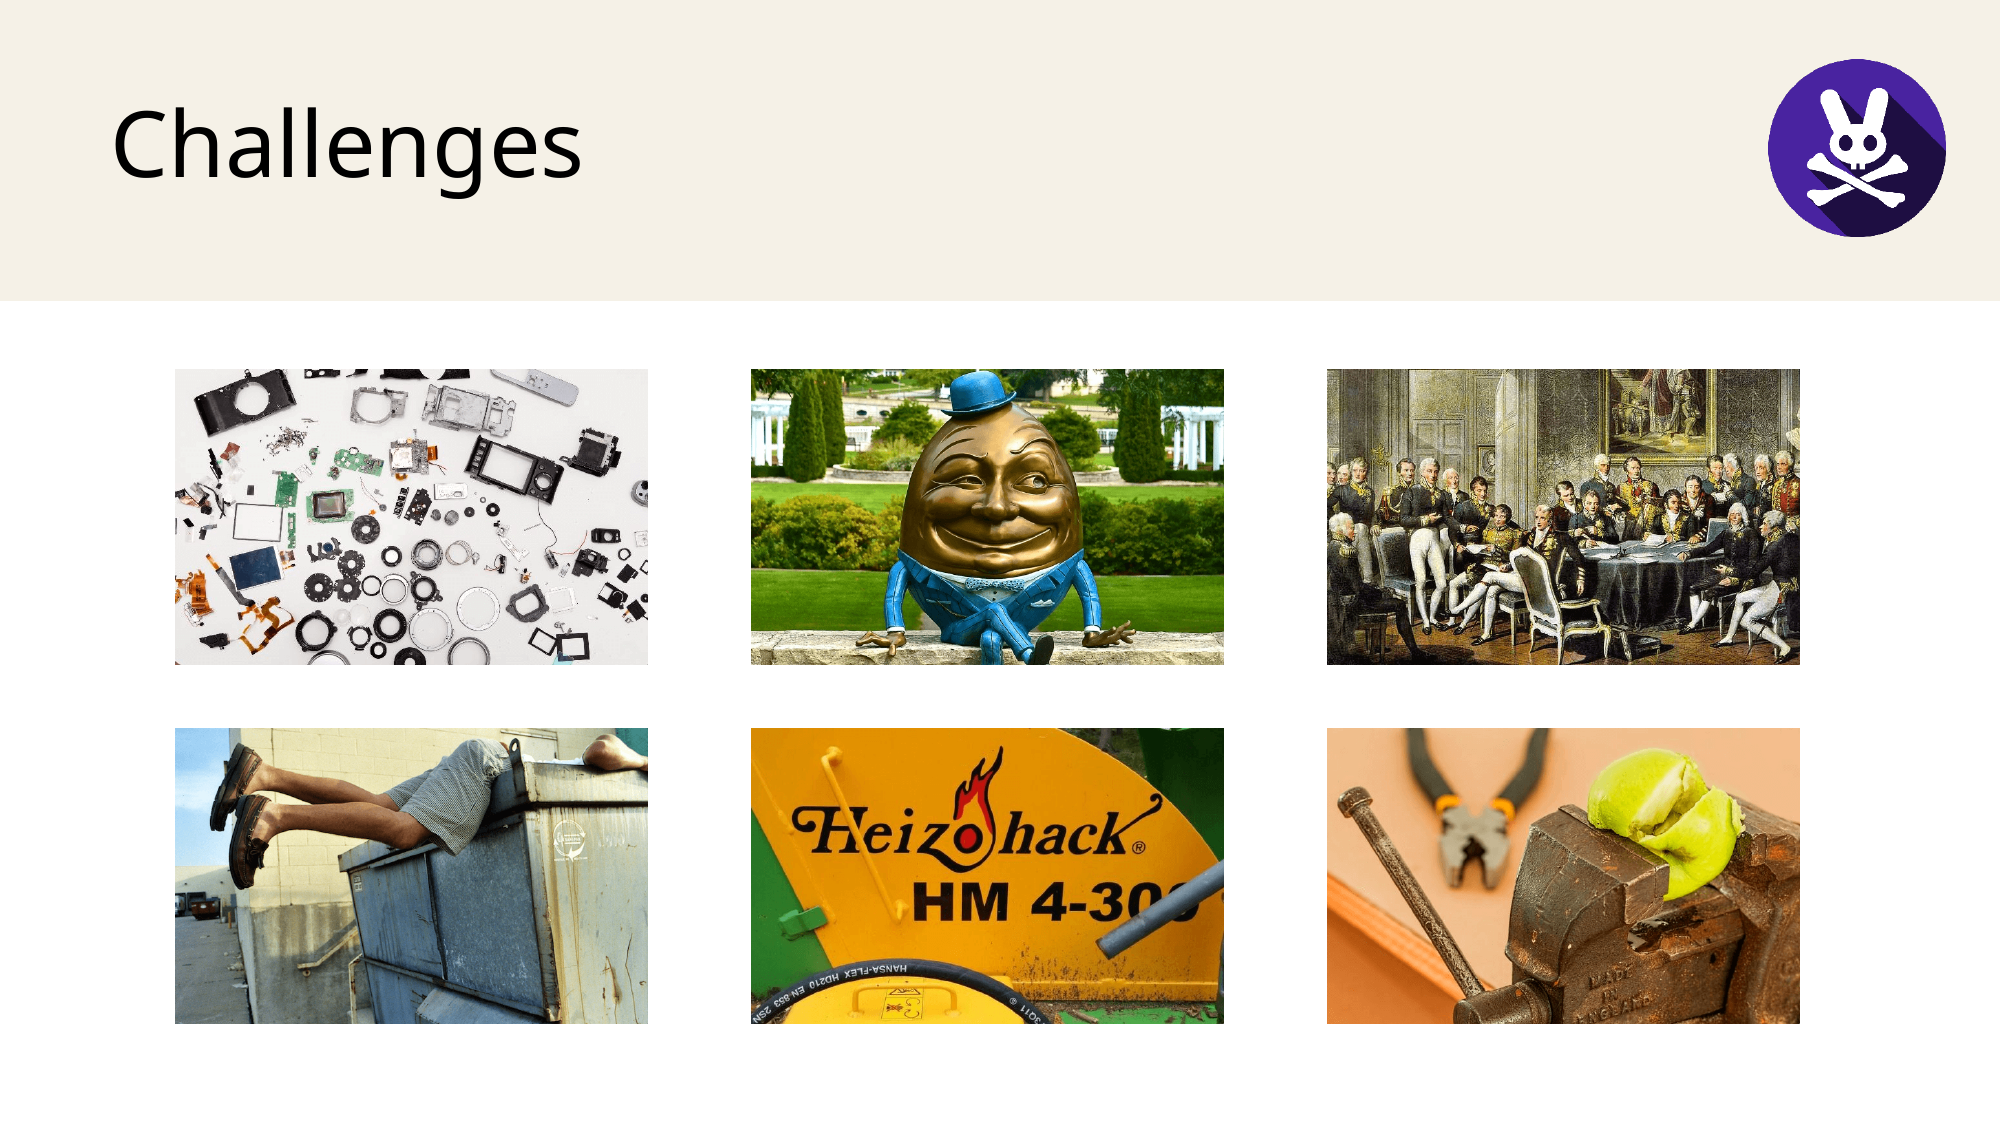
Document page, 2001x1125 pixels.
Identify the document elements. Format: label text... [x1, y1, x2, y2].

picture [751, 369, 1224, 665]
picture [1327, 728, 1800, 1024]
picture [175, 369, 648, 665]
picture [175, 728, 648, 1024]
title Challenges [95, 39, 1821, 257]
text_box [0, 0, 2000, 301]
picture [751, 728, 1224, 1024]
picture [1821, 59, 1946, 237]
picture [1327, 369, 1800, 665]
